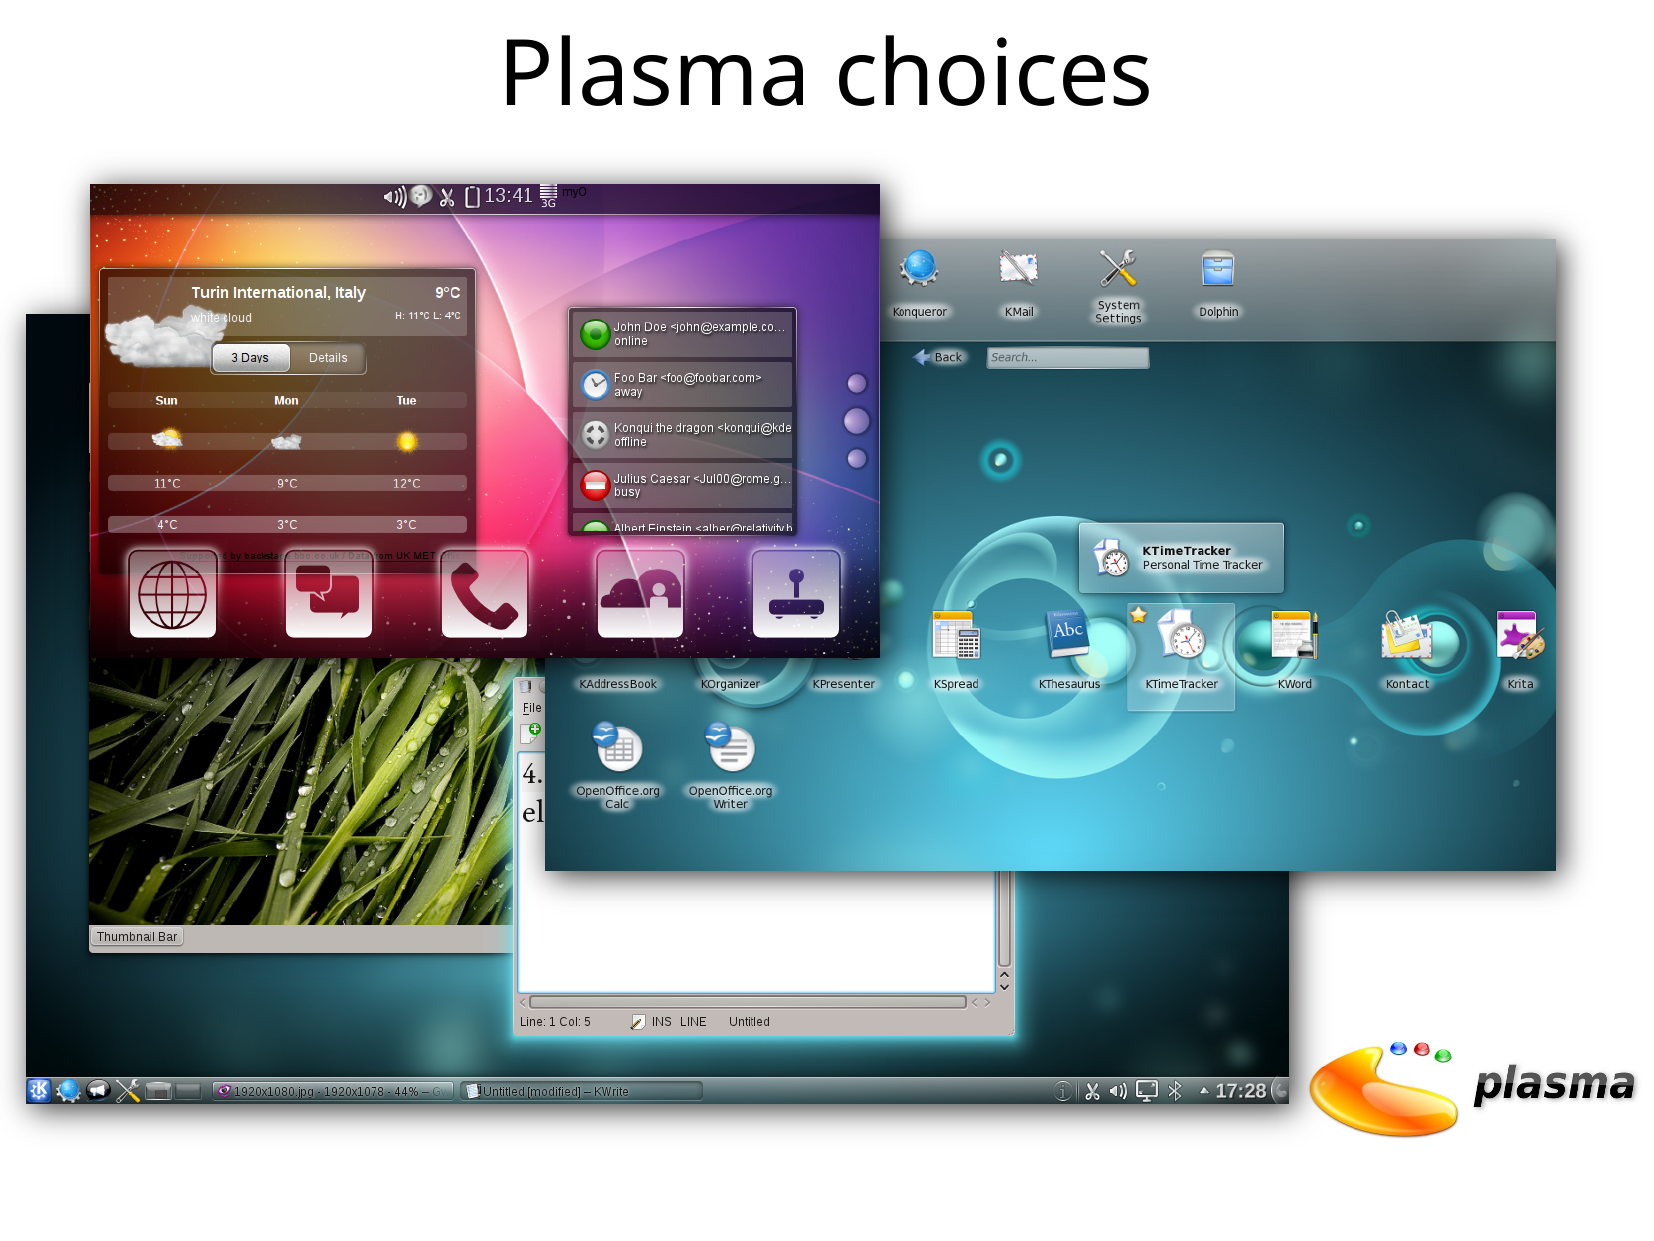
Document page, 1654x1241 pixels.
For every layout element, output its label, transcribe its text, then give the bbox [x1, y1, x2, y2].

text_box Plasma choices [0, 0, 1654, 168]
picture [0, 168, 1654, 1149]
